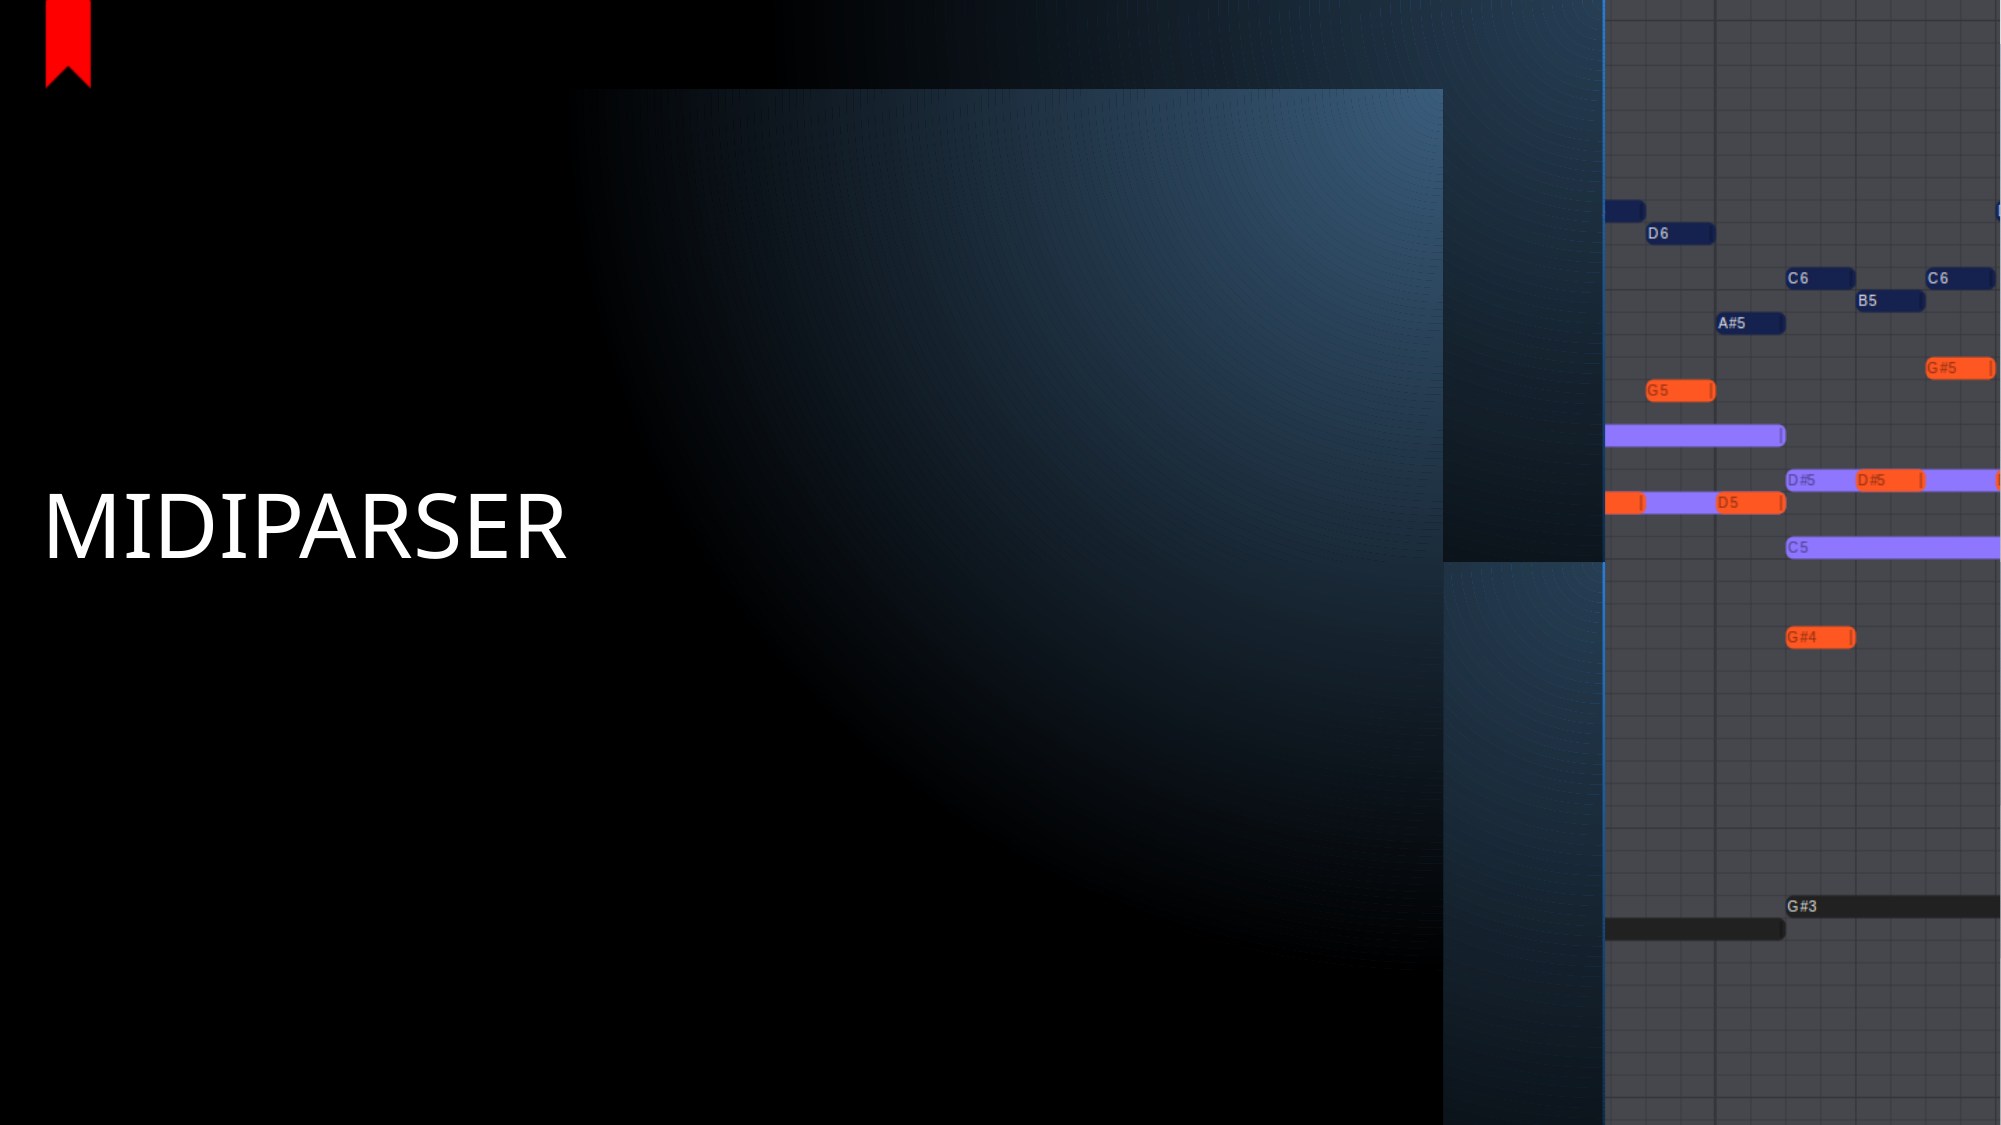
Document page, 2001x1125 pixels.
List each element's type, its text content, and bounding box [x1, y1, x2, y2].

picture [14, 0, 123, 98]
text_box MIDIPARSER [26, 472, 637, 586]
picture [1605, 0, 2000, 1125]
text_box [0, 0, 1605, 1125]
